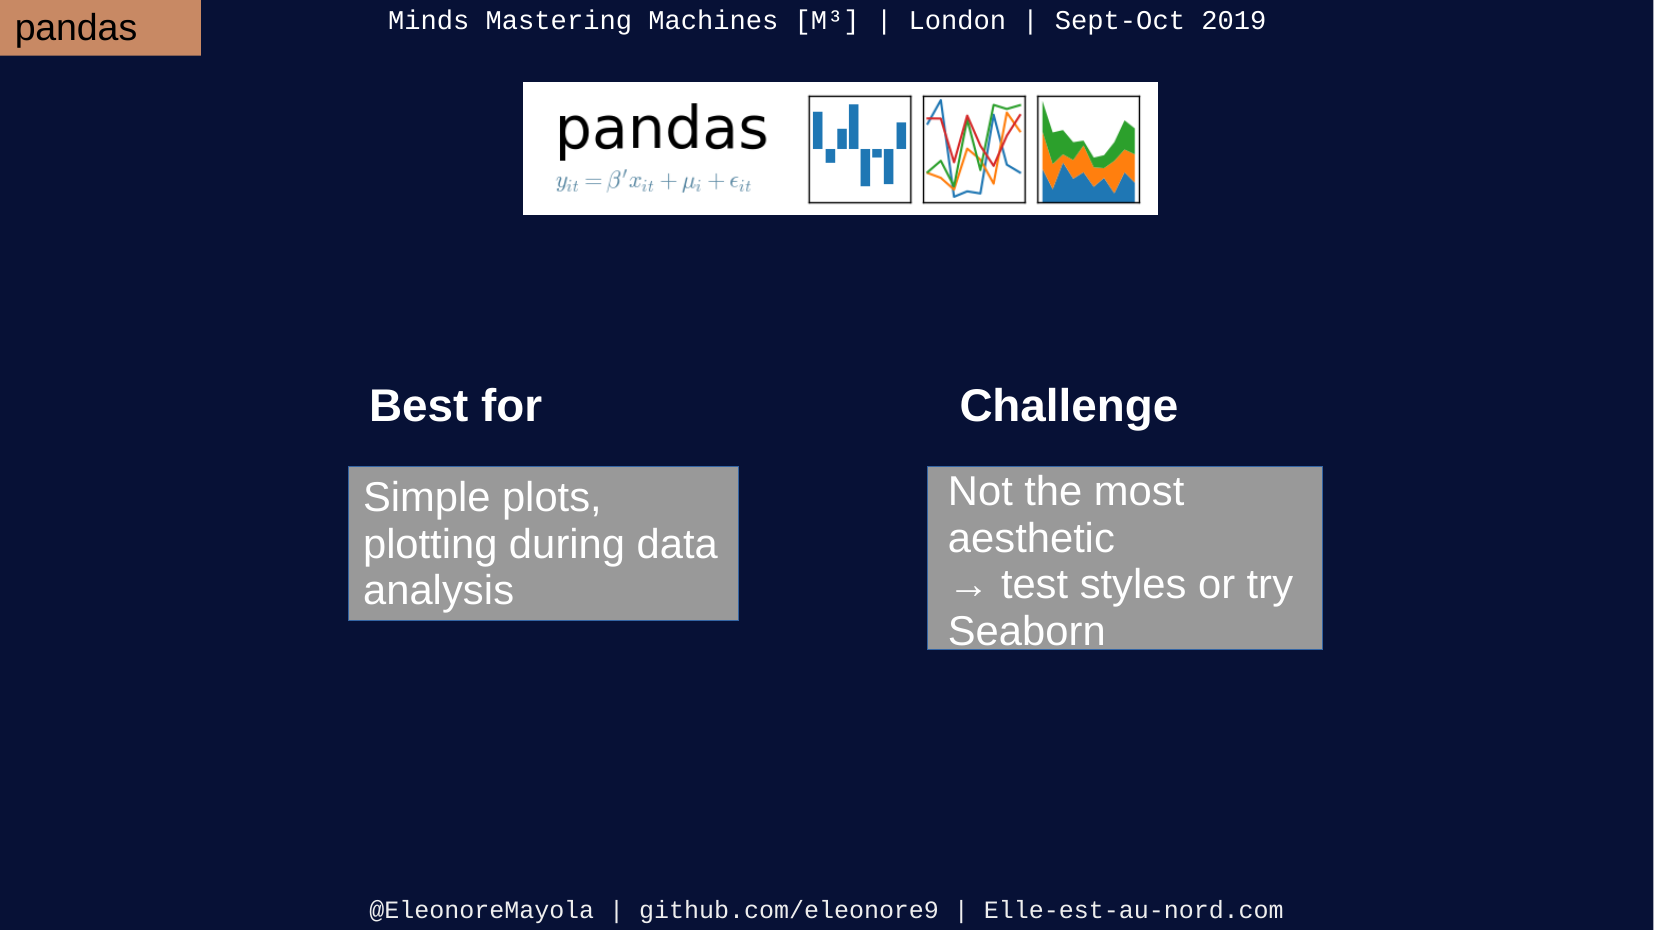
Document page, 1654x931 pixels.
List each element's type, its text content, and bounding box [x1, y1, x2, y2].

text_box @EleonoreMayola | github.com/eleonore9 | Elle-est-au-nord.com [295, 862, 1359, 931]
text_box [927, 466, 933, 650]
picture [523, 82, 1158, 215]
text_box [1312, 466, 1323, 650]
text_box pandas [0, 0, 201, 56]
text_box Challenge [944, 372, 1300, 439]
text_box Best for [354, 372, 709, 439]
text_box Minds Mastering Machines [M³] | London | Sept-Oct 2019 [265, 0, 1388, 60]
text_box Not the most aesthetic → test styles or try Seaborn [933, 460, 1312, 662]
text_box Simple plots, plotting during data analysis [348, 466, 751, 636]
